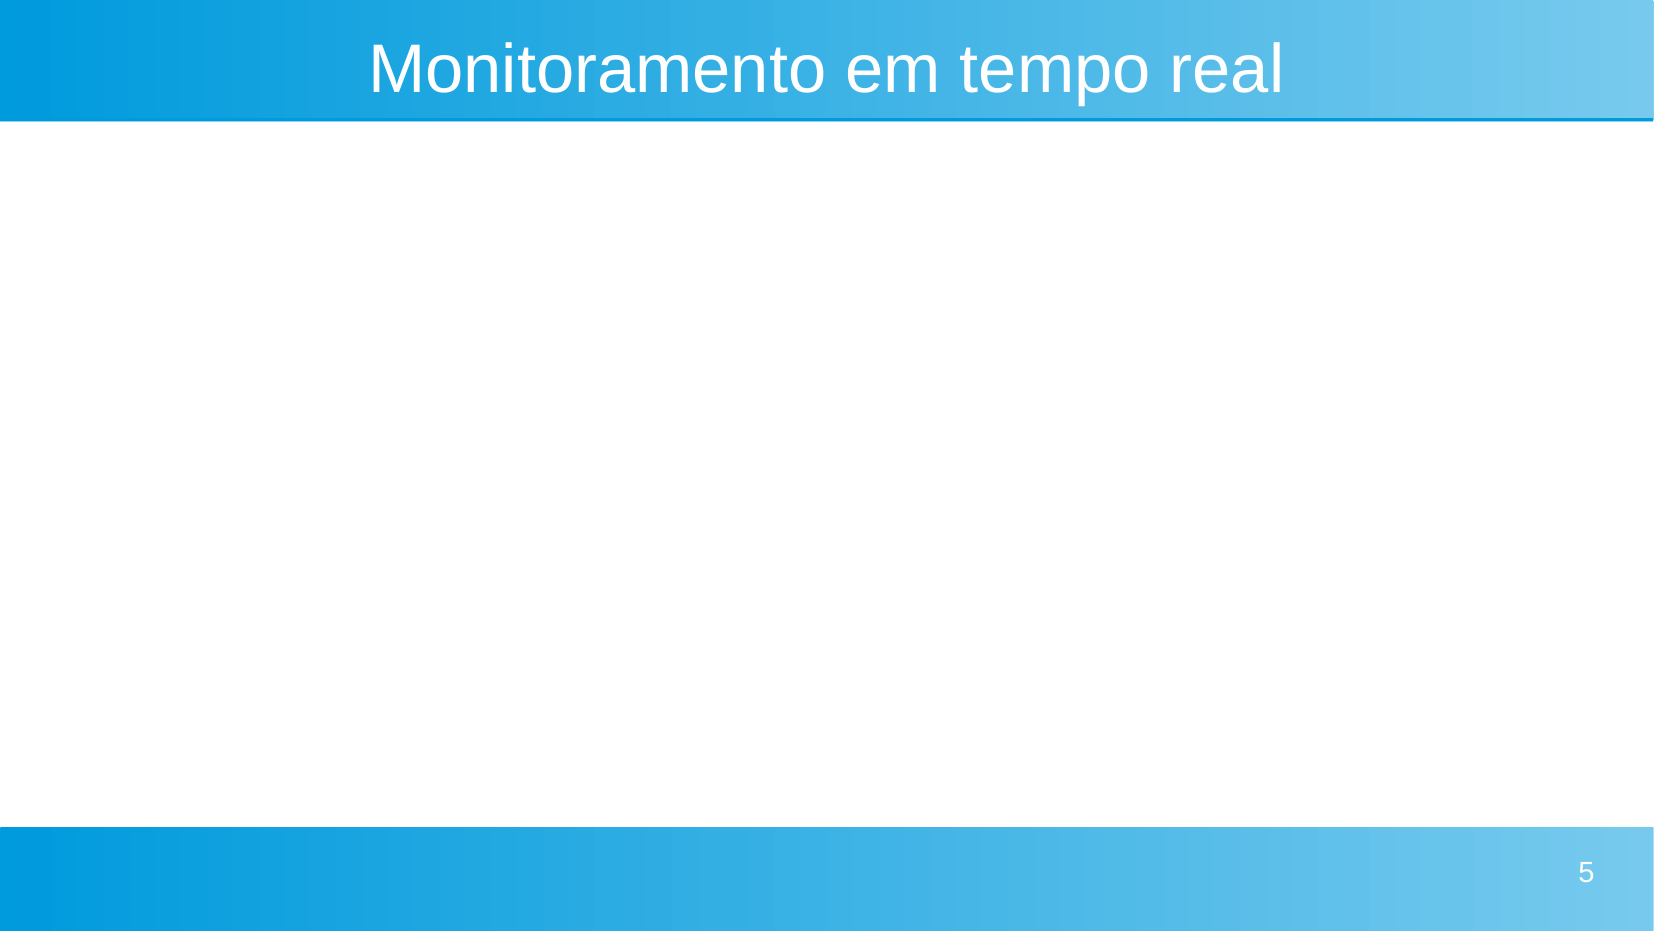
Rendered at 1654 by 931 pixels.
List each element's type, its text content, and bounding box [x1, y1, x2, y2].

title Monitoramento em tempo real [59, 29, 1595, 108]
